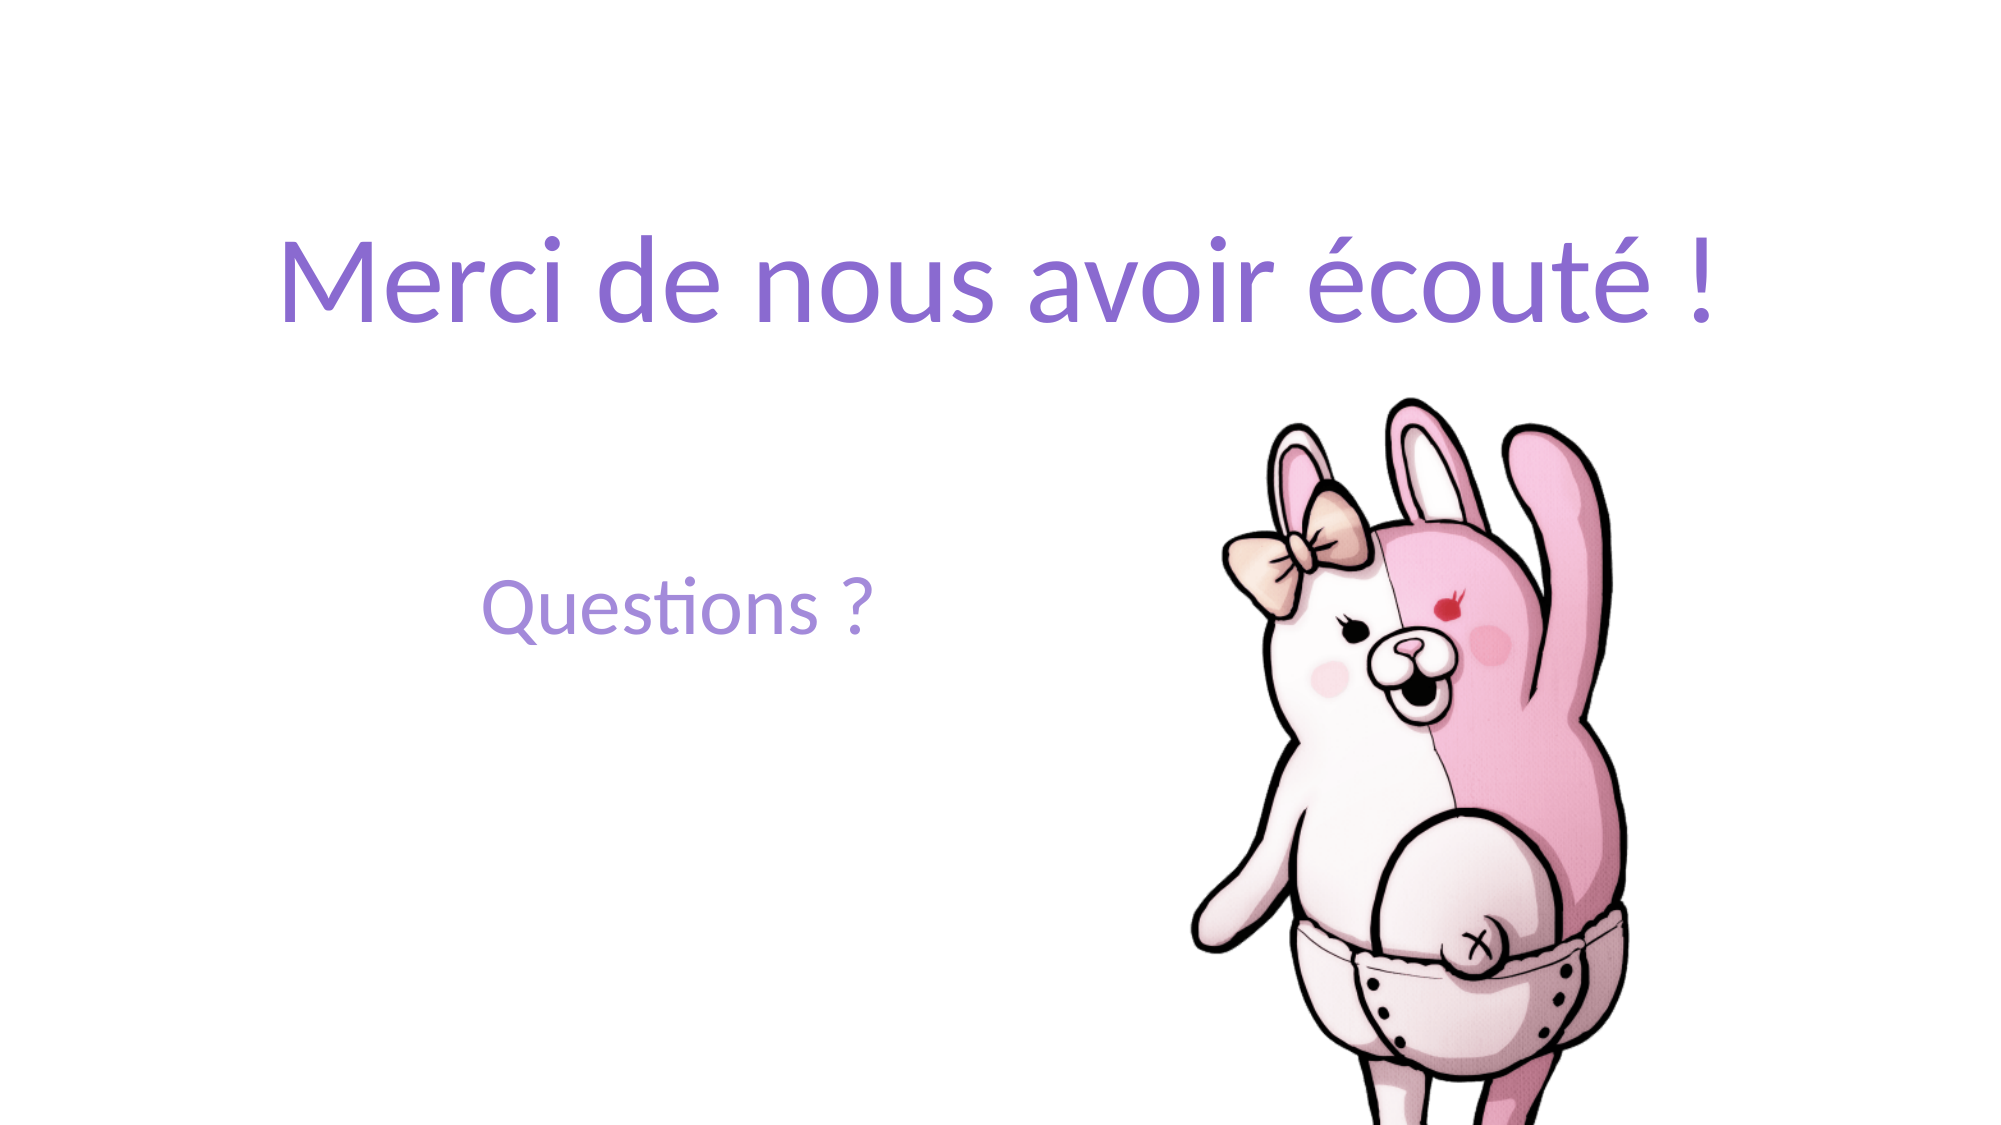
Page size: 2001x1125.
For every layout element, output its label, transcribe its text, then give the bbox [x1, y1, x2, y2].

title Merci de nous avoir écouté ! [137, 173, 1863, 391]
list Questions ? [137, 555, 1127, 664]
picture [1127, 390, 1695, 1125]
